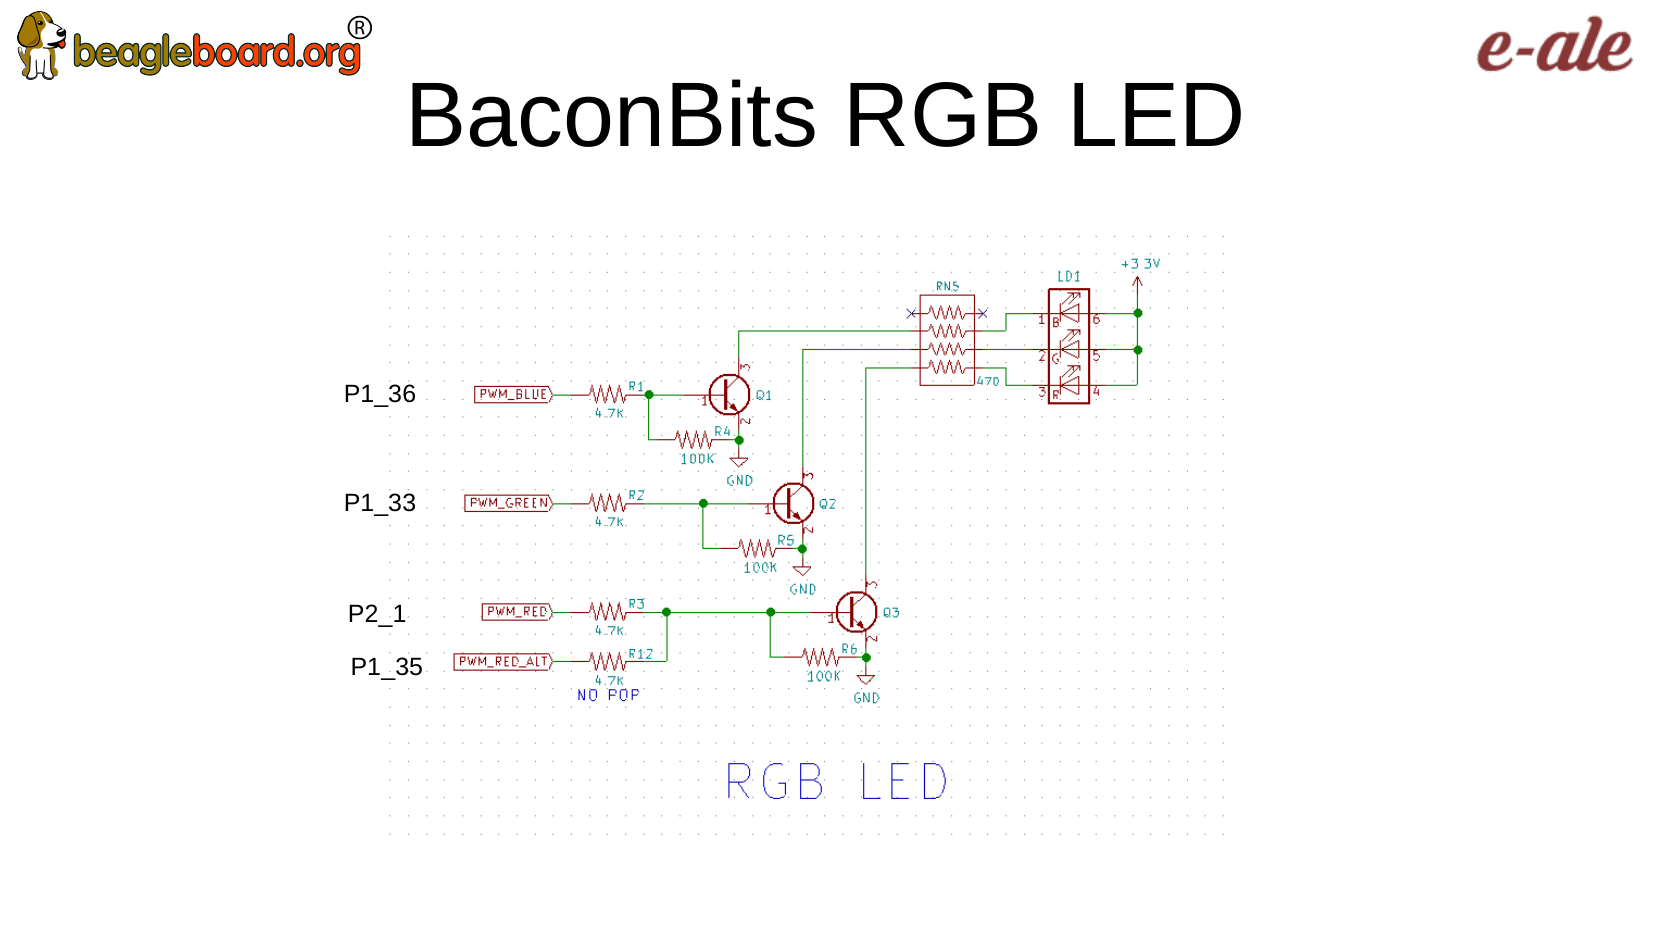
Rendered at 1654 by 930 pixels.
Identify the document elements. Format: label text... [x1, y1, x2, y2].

text_box P1_35 [335, 645, 439, 689]
picture [17, 11, 372, 80]
text_box P1_33 [328, 481, 432, 524]
picture [1475, 14, 1636, 74]
text_box P1_36 [328, 372, 432, 416]
picture [379, 226, 1233, 847]
title BaconBits RGB LED [82, 37, 1571, 193]
text_box P2_1 [333, 592, 436, 636]
